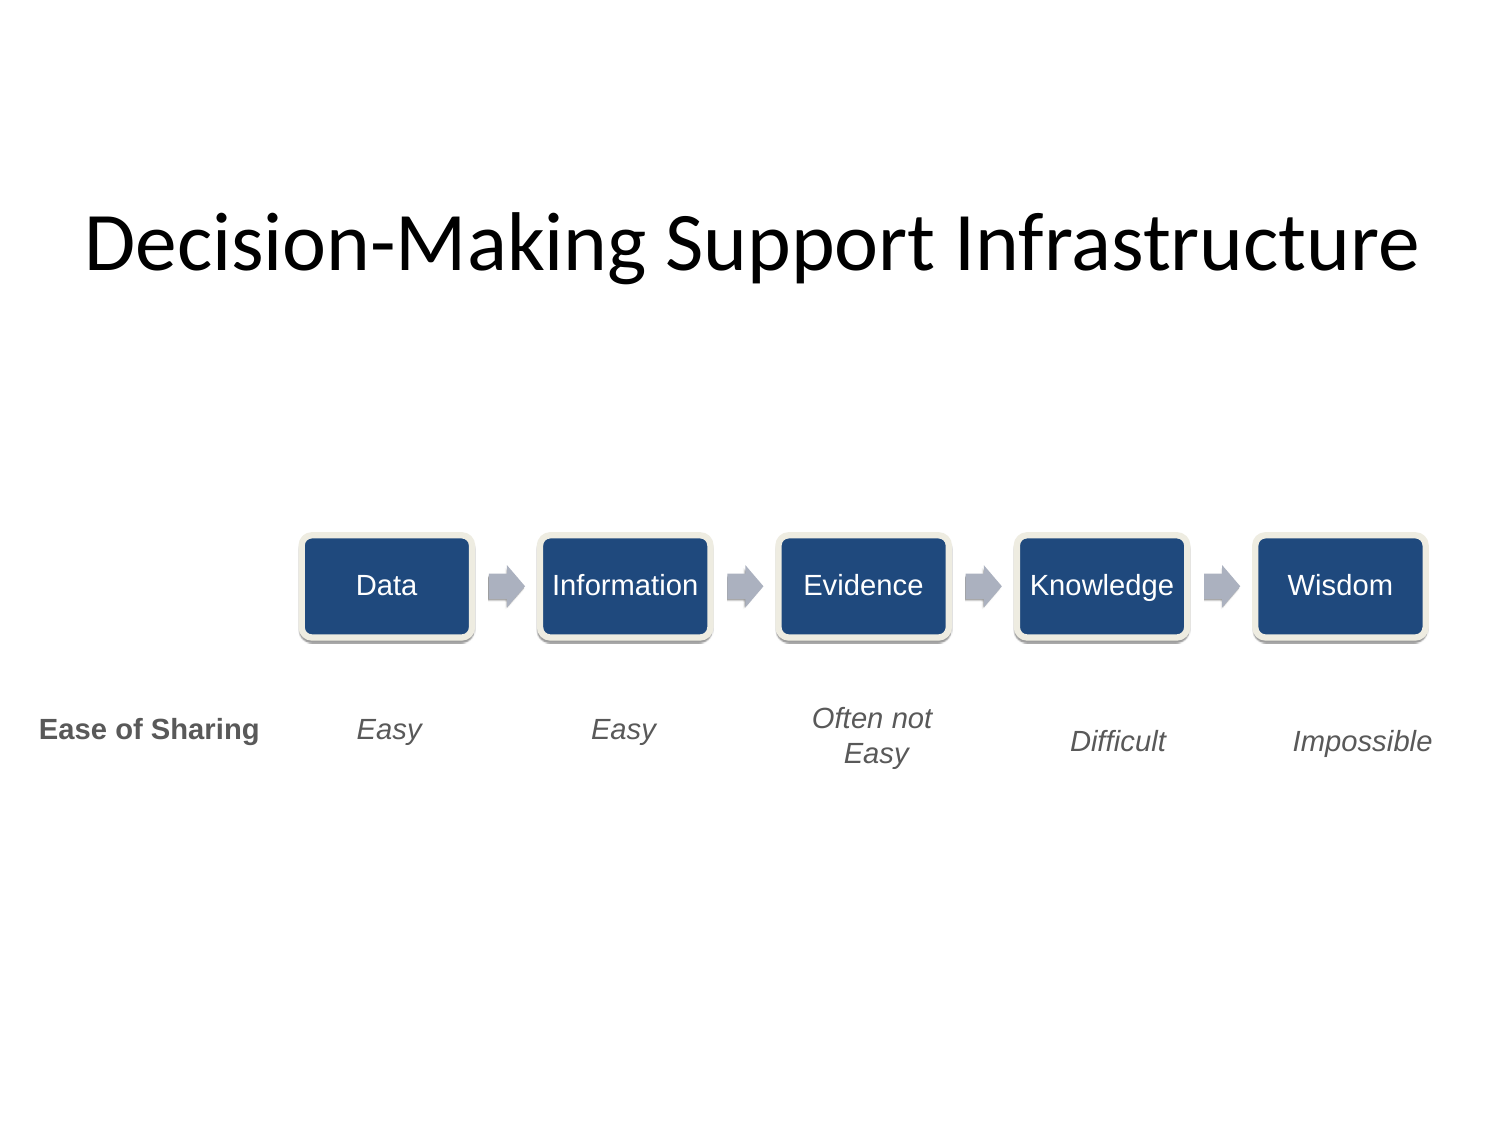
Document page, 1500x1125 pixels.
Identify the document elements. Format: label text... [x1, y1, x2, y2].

text_box Evidence [778, 535, 949, 638]
text_box Easy [574, 703, 674, 754]
text_box Difficult [1054, 714, 1182, 766]
text_box Ease of Sharing [23, 703, 276, 754]
text_box Often not Easy [796, 691, 957, 778]
text_box Data [301, 535, 473, 638]
title Decision-Making Support Infrastructure [23, 160, 1483, 314]
text_box [965, 565, 1002, 608]
text_box Wisdom [1255, 535, 1426, 638]
text_box [1204, 565, 1241, 608]
text_box Easy [339, 703, 439, 754]
text_box Information [540, 535, 711, 638]
text_box [488, 565, 526, 608]
text_box Knowledge [1016, 535, 1188, 638]
text_box [727, 565, 764, 608]
text_box Impossible [1277, 714, 1449, 766]
